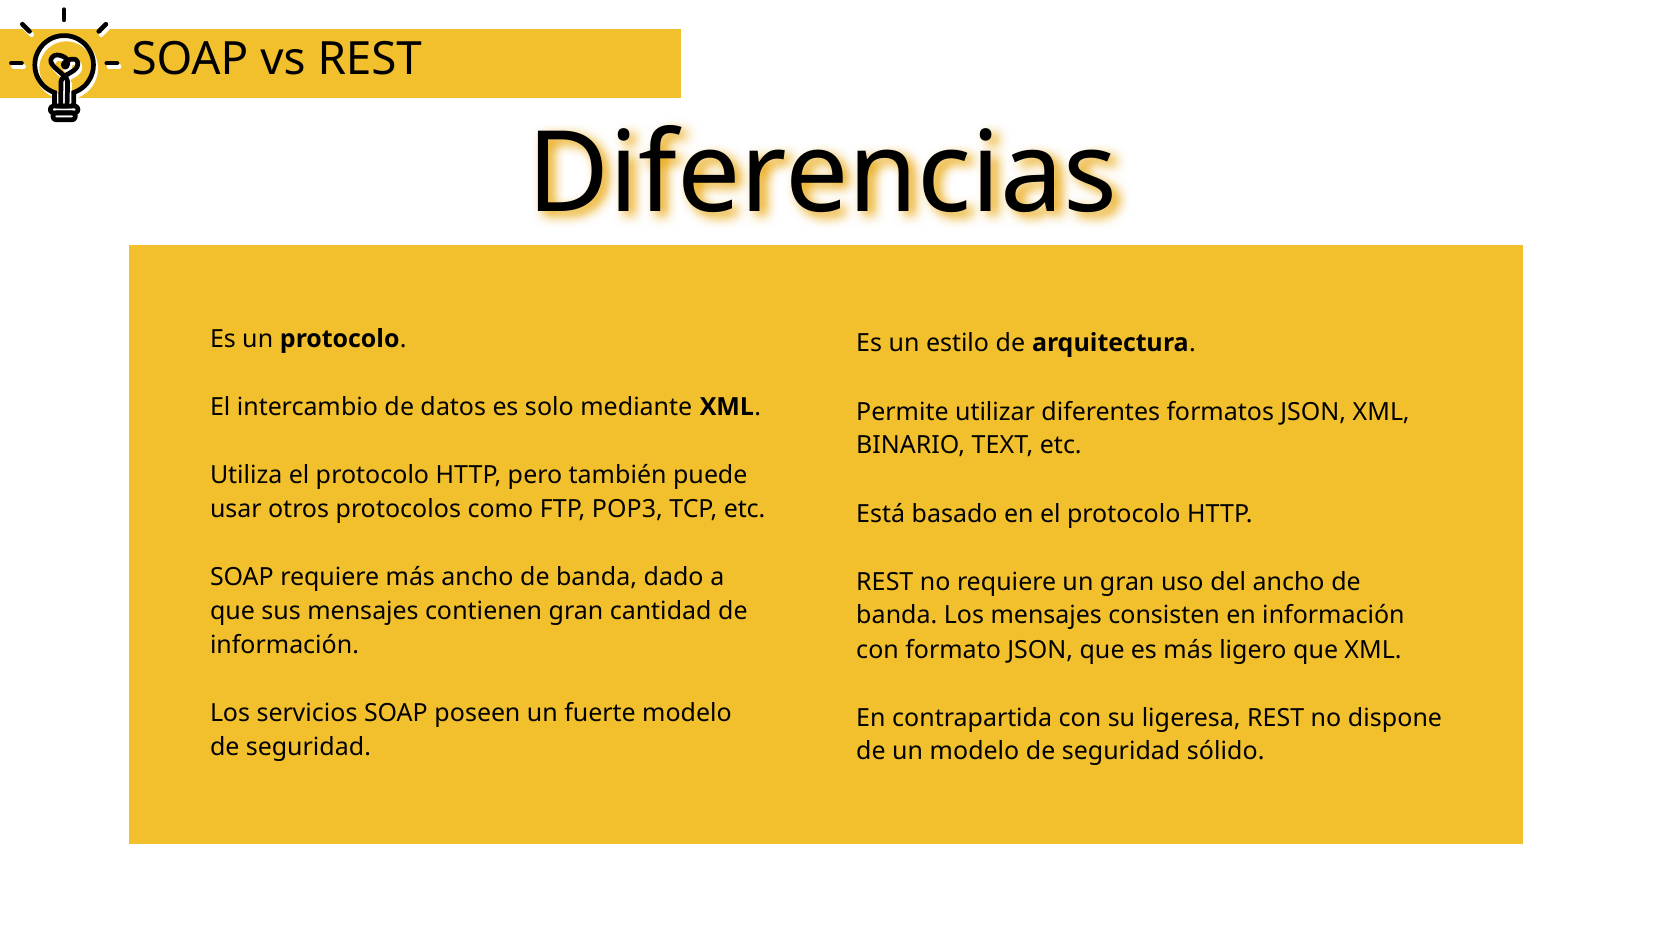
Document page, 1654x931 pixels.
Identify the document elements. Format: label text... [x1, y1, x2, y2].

text_box Es un estilo de arquitectura. Permite utilizar diferentes formatos JSON, XML, BINARIO, TEXT, etc. Está basado en el protocolo HTTP. REST no requiere un gran uso del ancho de banda. Los mensajes consisten en información con formato JSON, que es más ligero que XML. En contrapartida con su ligeresa, REST no dispone de un modelo de seguridad sólido. [856, 265, 1447, 827]
title SOAP vs REST [131, 16, 578, 97]
title Diferencias [265, 88, 1381, 248]
text_box Es un protocolo. El intercambio de datos es solo mediante XML. Utiliza el protocolo HTTP, pero también puede usar otros protocolos como FTP, POP3, TCP, etc. SOAP requiere más ancho de banda, dado a que sus mensajes contienen gran cantidad de información. Los servicios SOAP poseen un fuerte modelo de seguridad. [210, 320, 768, 831]
